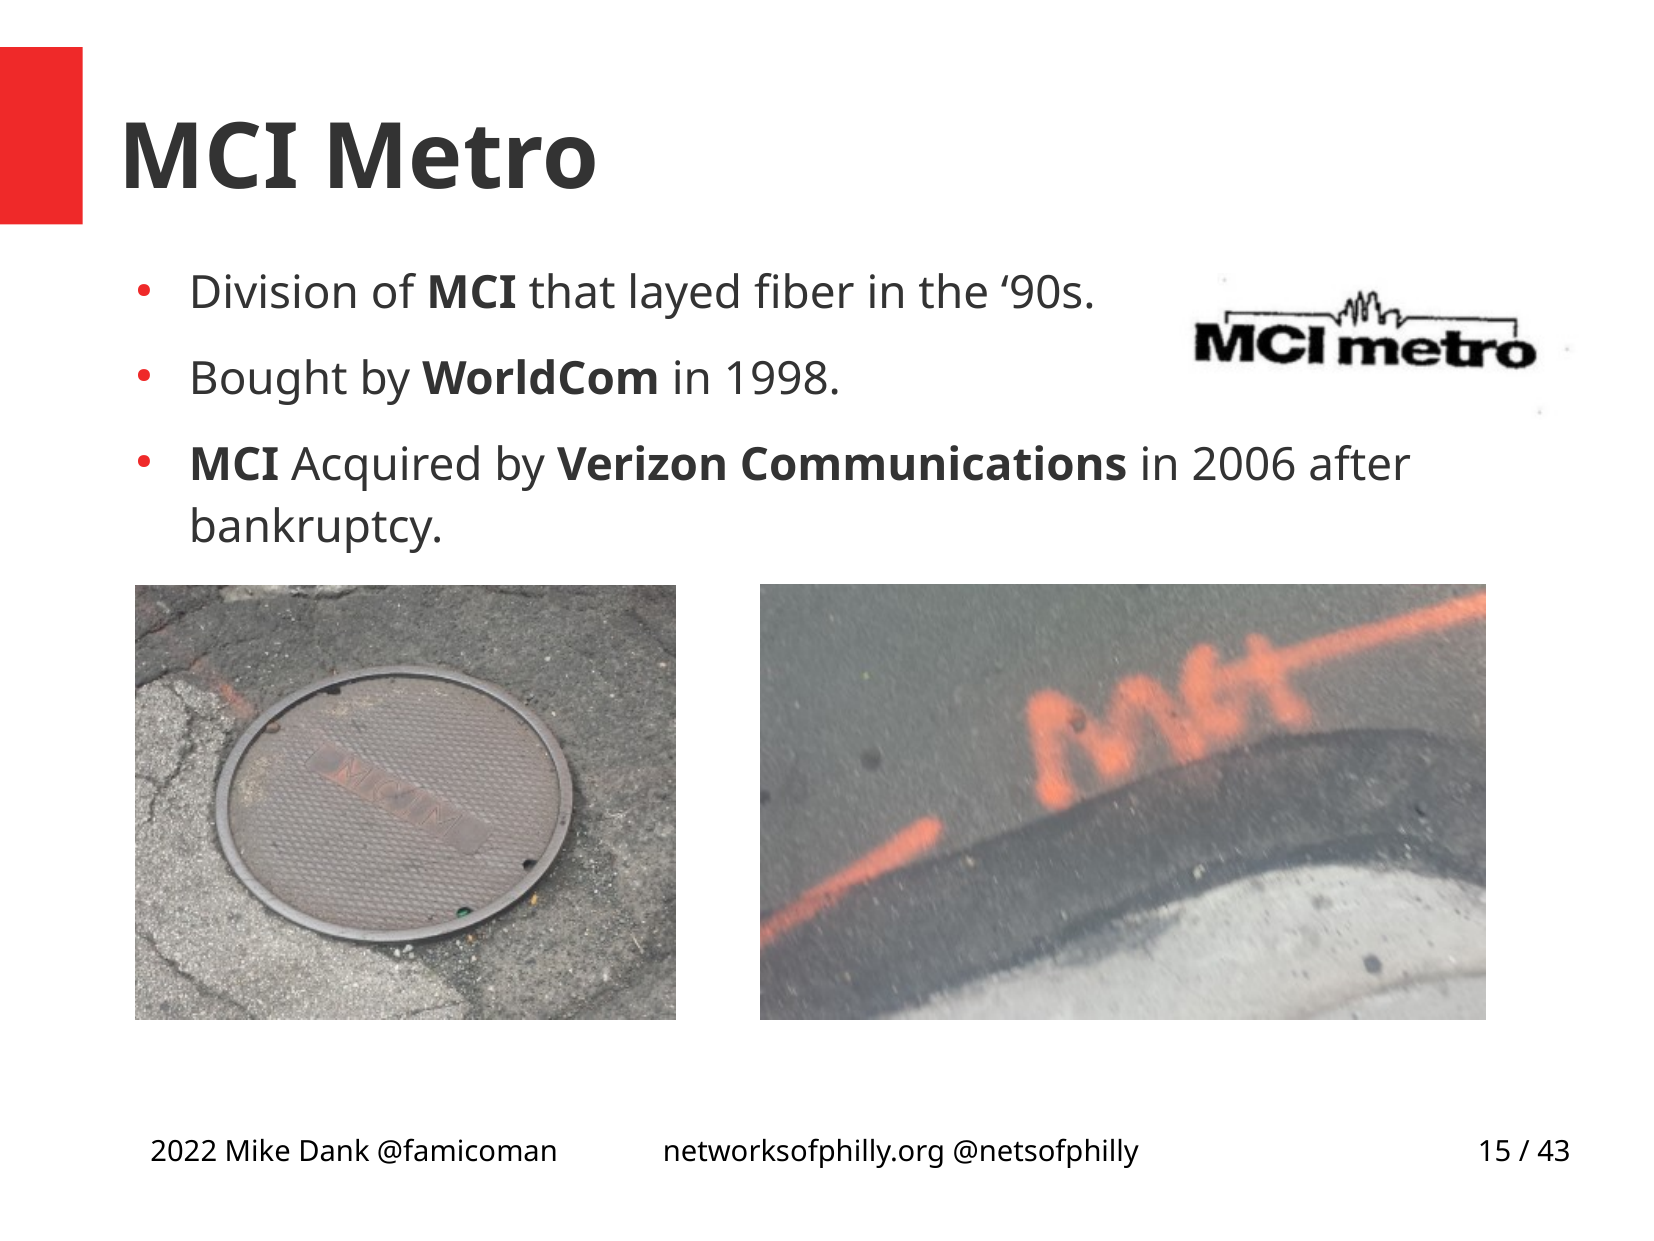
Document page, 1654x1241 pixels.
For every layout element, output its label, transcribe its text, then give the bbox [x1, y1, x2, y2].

picture [135, 585, 676, 1021]
title MCI Metro [118, 49, 1571, 257]
picture [760, 584, 1486, 1021]
picture [1155, 273, 1579, 421]
list Division of MCI that layed fiber in the ‘90s. Bought by WorldCom in 1998. MCI Acquired by Verizon Communications in 2006 after bankruptcy. [118, 259, 1621, 980]
